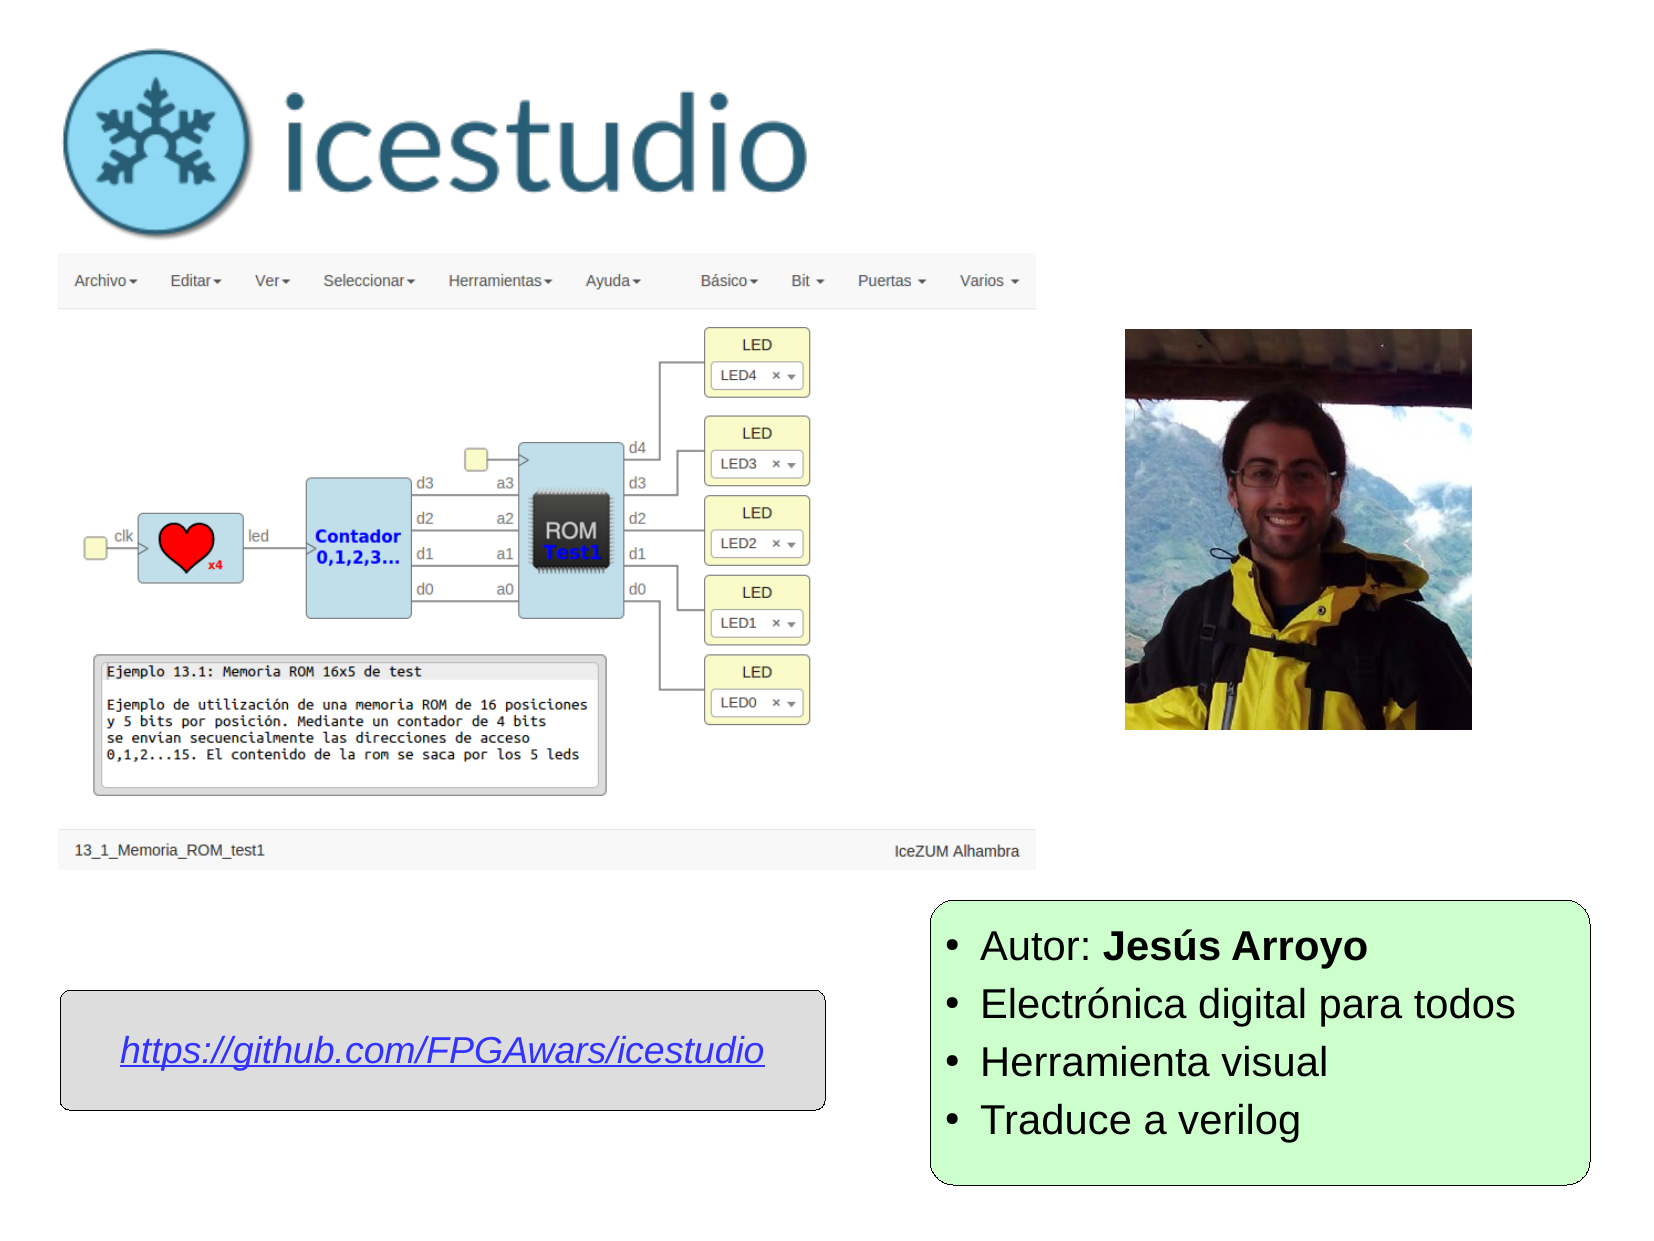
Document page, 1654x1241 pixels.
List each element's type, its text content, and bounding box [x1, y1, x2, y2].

text_box [932, 1171, 1588, 1186]
picture [1125, 329, 1472, 730]
text_box [931, 900, 1589, 915]
picture [43, 30, 1036, 871]
text_box https://github.com/FPGAwars/icestudio [60, 990, 826, 1111]
text_box Autor: Jesús Arroyo Electrónica digital para todos Herramienta visual Traduce a verilog [930, 915, 1591, 1171]
